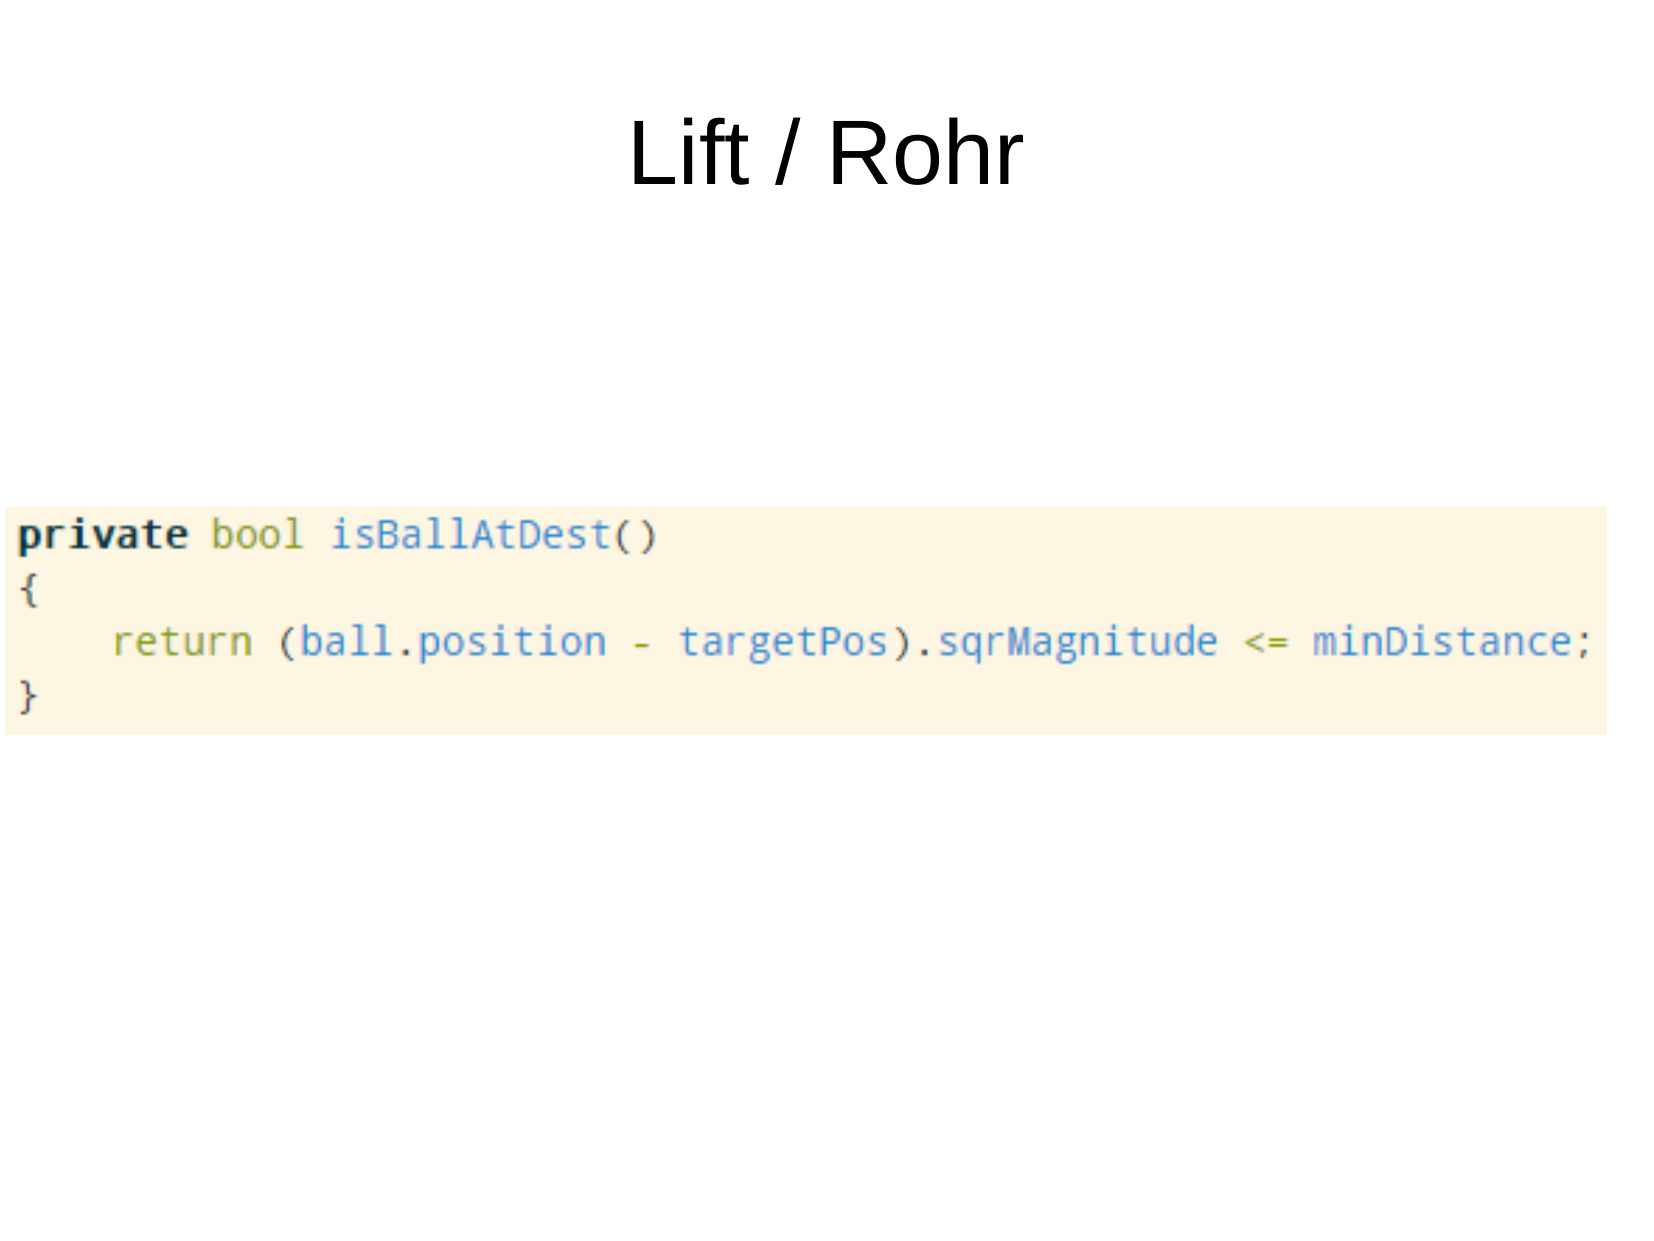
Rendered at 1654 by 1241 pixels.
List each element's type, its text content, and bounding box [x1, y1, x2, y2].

picture [5, 507, 1607, 735]
title Lift / Rohr [82, 49, 1571, 257]
